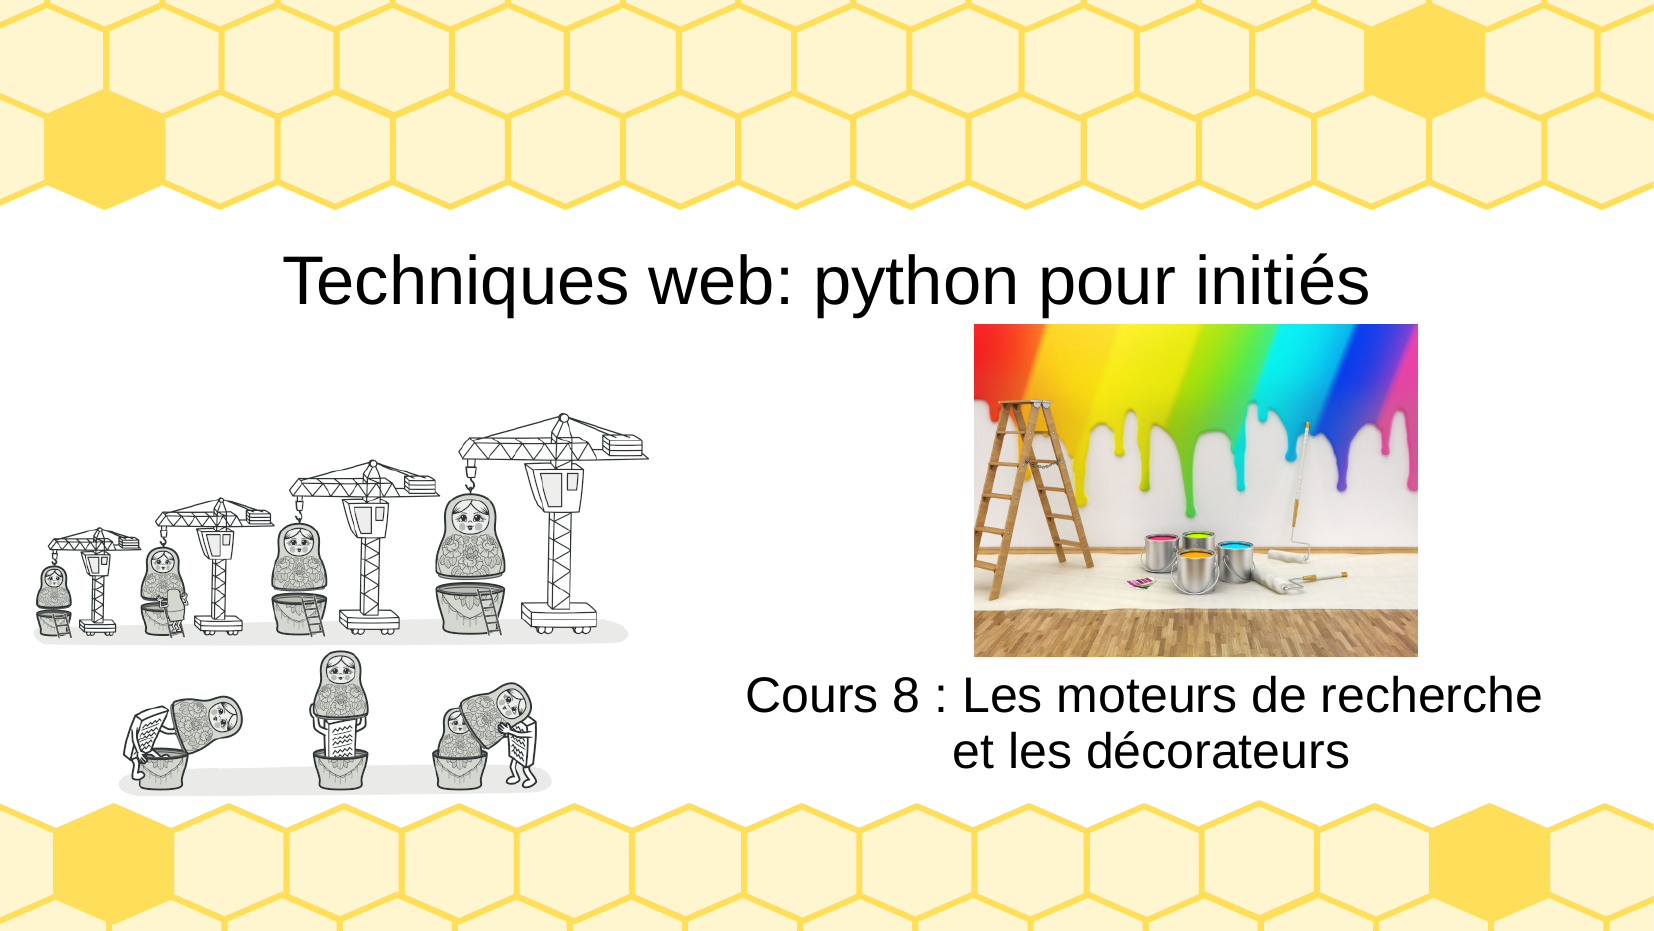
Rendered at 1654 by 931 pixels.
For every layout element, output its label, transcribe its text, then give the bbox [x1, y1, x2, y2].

subtitle Cours 8 : Les moteurs de recherche et les décorateurs [650, 649, 1654, 798]
title Techniques web: python pour initiés [88, 177, 1565, 384]
picture [33, 411, 650, 798]
picture [974, 324, 1418, 657]
